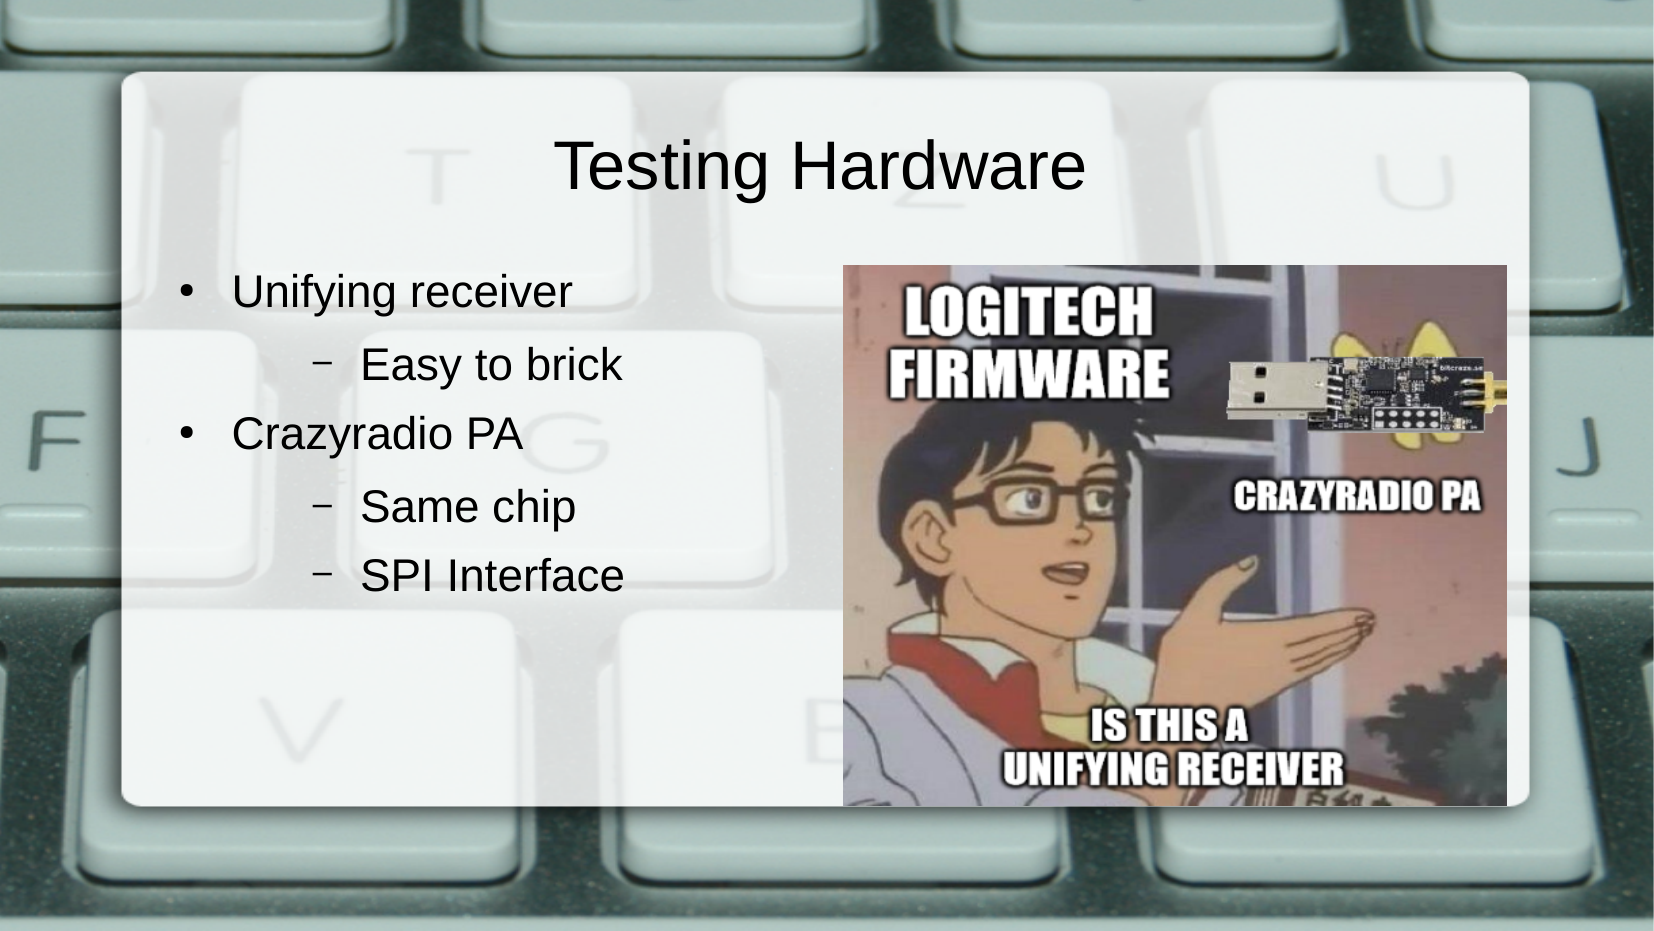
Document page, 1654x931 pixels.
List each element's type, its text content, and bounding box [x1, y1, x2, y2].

list Unifying receiver Easy to brick Crazyradio PA Same chip SPI Interface [147, 265, 811, 806]
title Testing Hardware [135, 88, 1506, 244]
picture [0, 0, 1654, 931]
